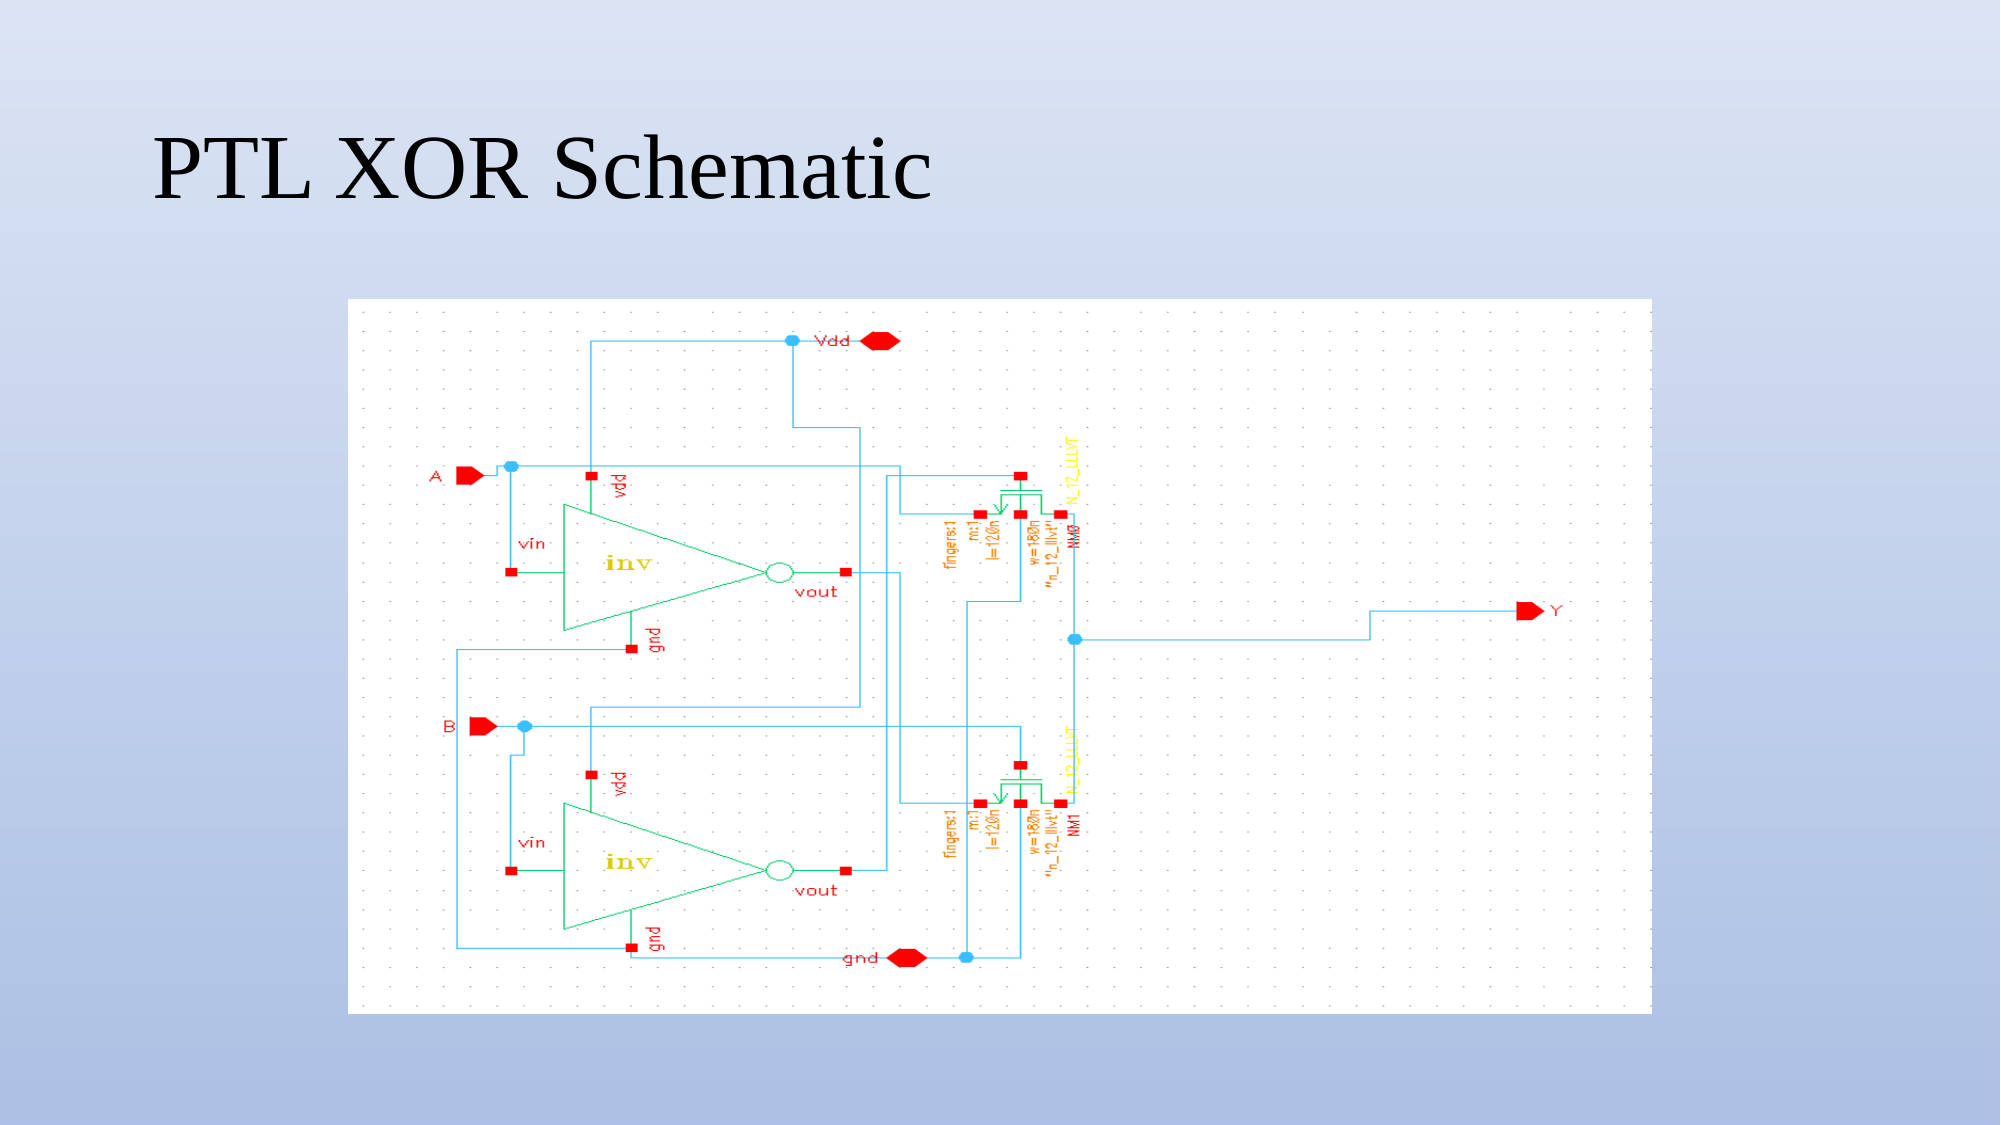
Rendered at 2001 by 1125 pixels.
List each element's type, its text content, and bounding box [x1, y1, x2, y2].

title PTL XOR Schematic [137, 59, 1863, 278]
picture [348, 299, 1652, 1014]
